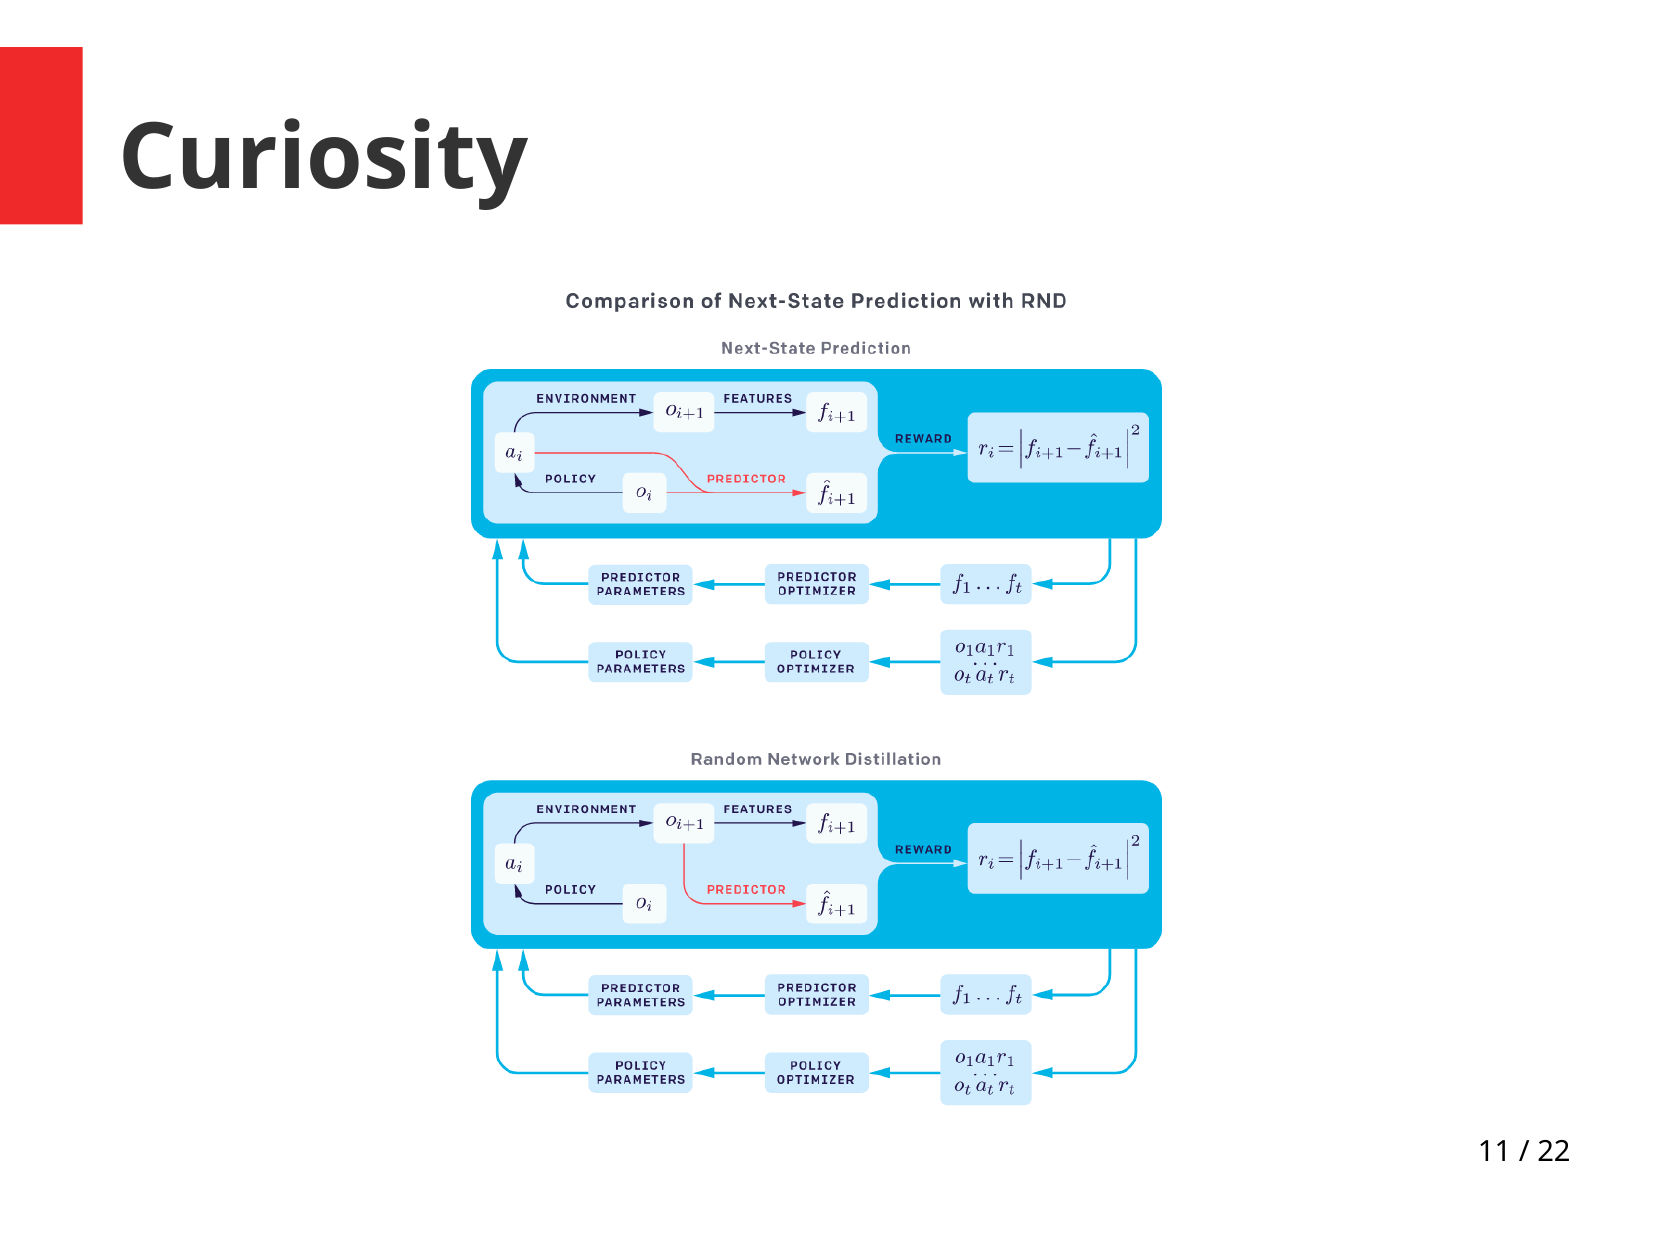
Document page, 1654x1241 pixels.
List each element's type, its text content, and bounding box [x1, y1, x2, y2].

picture [418, 278, 1231, 1126]
title Curiosity [118, 49, 1571, 257]
